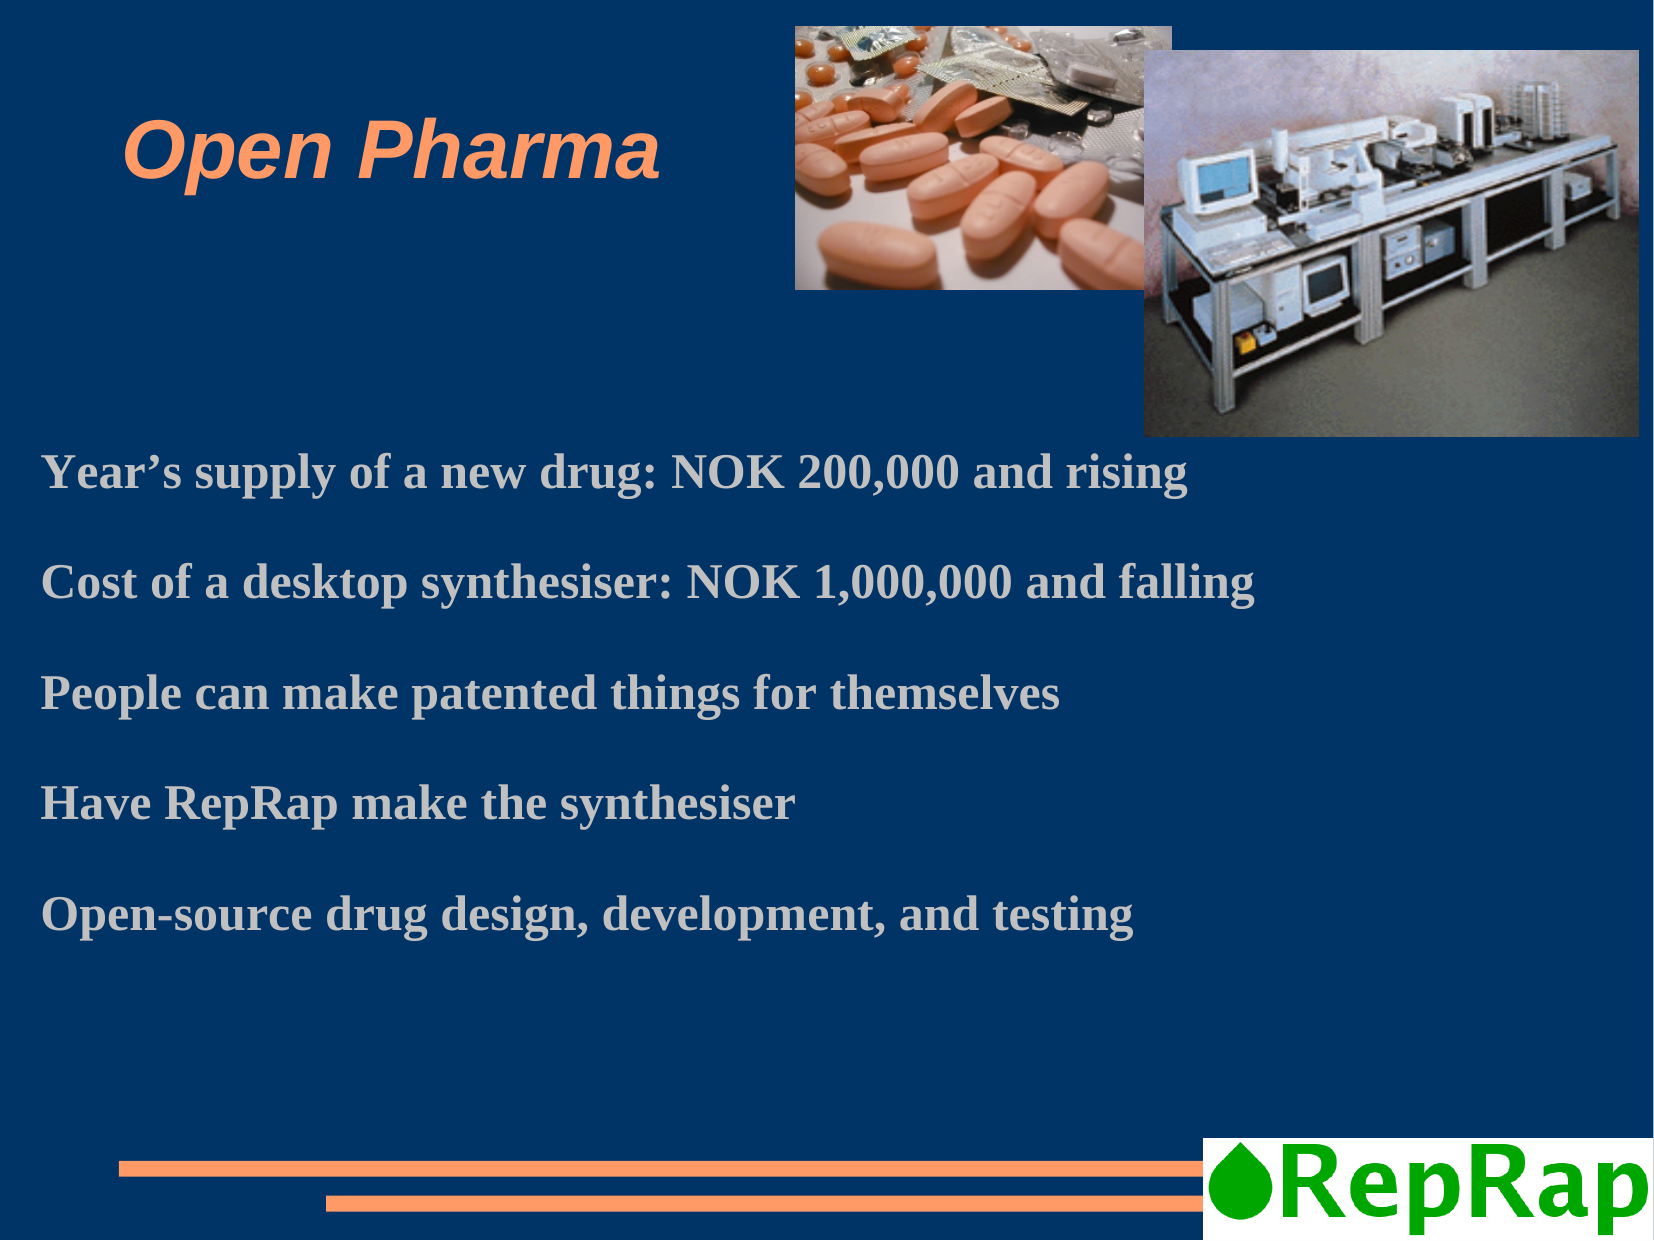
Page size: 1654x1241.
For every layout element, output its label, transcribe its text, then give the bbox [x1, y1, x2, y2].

title Open Pharma [1172, 46, 1534, 50]
picture [1203, 1138, 1654, 1241]
text_box Year’s supply of a new drug: NOK 200,000 and rising Cost of a desktop synthesiser: NOK 1,000,000 and falling People can make patented things for themselves Have RepRap make the synthesiser Open-source drug design, development, and testing [15, 443, 1552, 1241]
picture [795, 26, 1639, 437]
title Open Pharma [121, 46, 795, 254]
